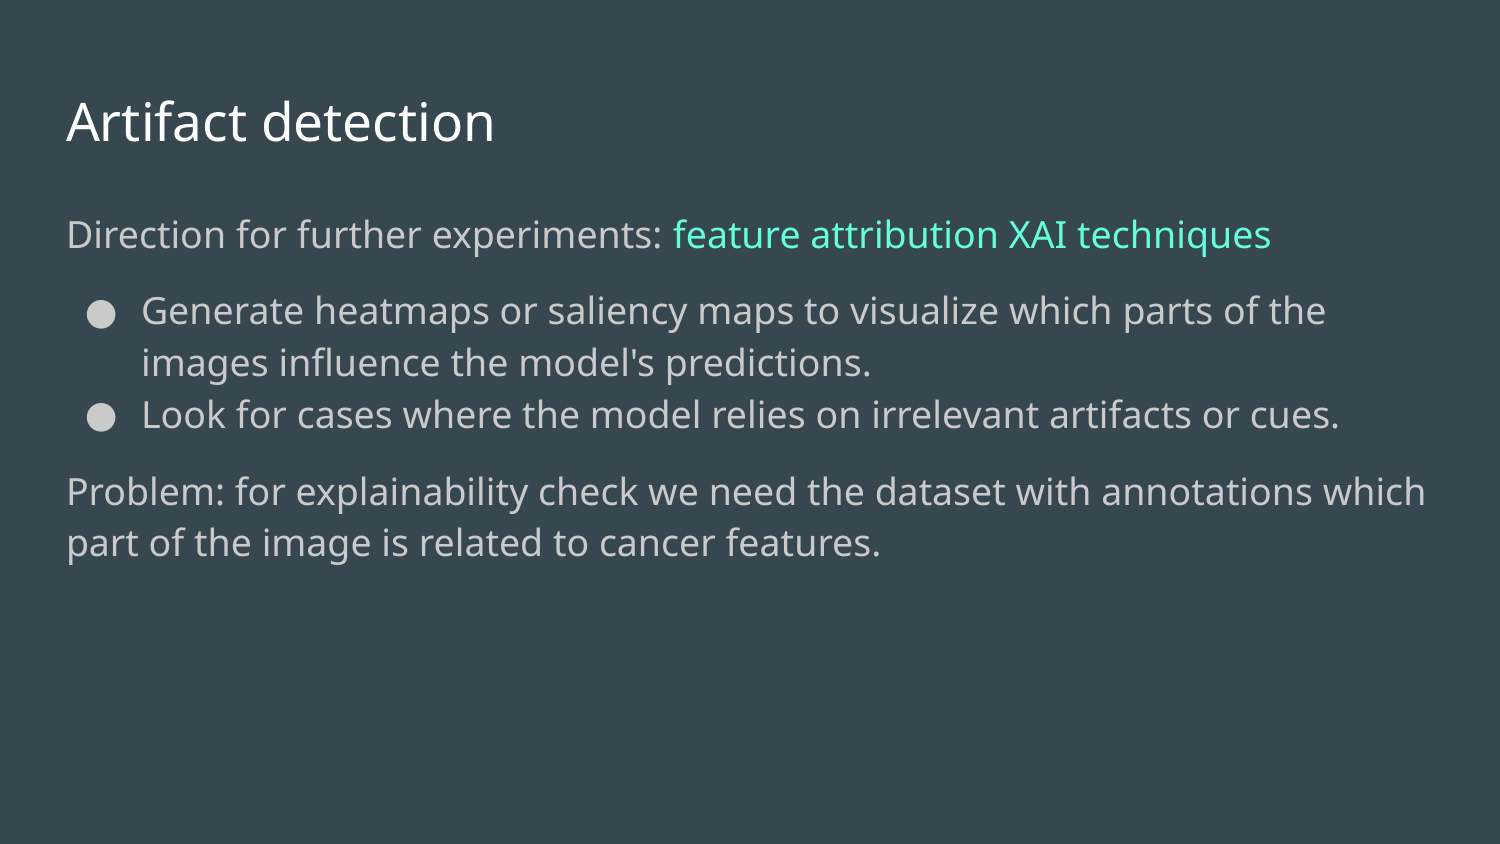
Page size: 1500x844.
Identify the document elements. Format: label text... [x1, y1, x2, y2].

list Direction for further experiments: feature attribution XAI techniques Generate heatmaps or saliency maps to visualize which parts of the images influence the model's predictions. Look for cases where the model relies on irrelevant artifacts or cues. Problem: for explainability check we need the dataset with annotations which part of the image is related to cancer features. [51, 189, 1449, 750]
title Artifact detection [51, 72, 1449, 167]
